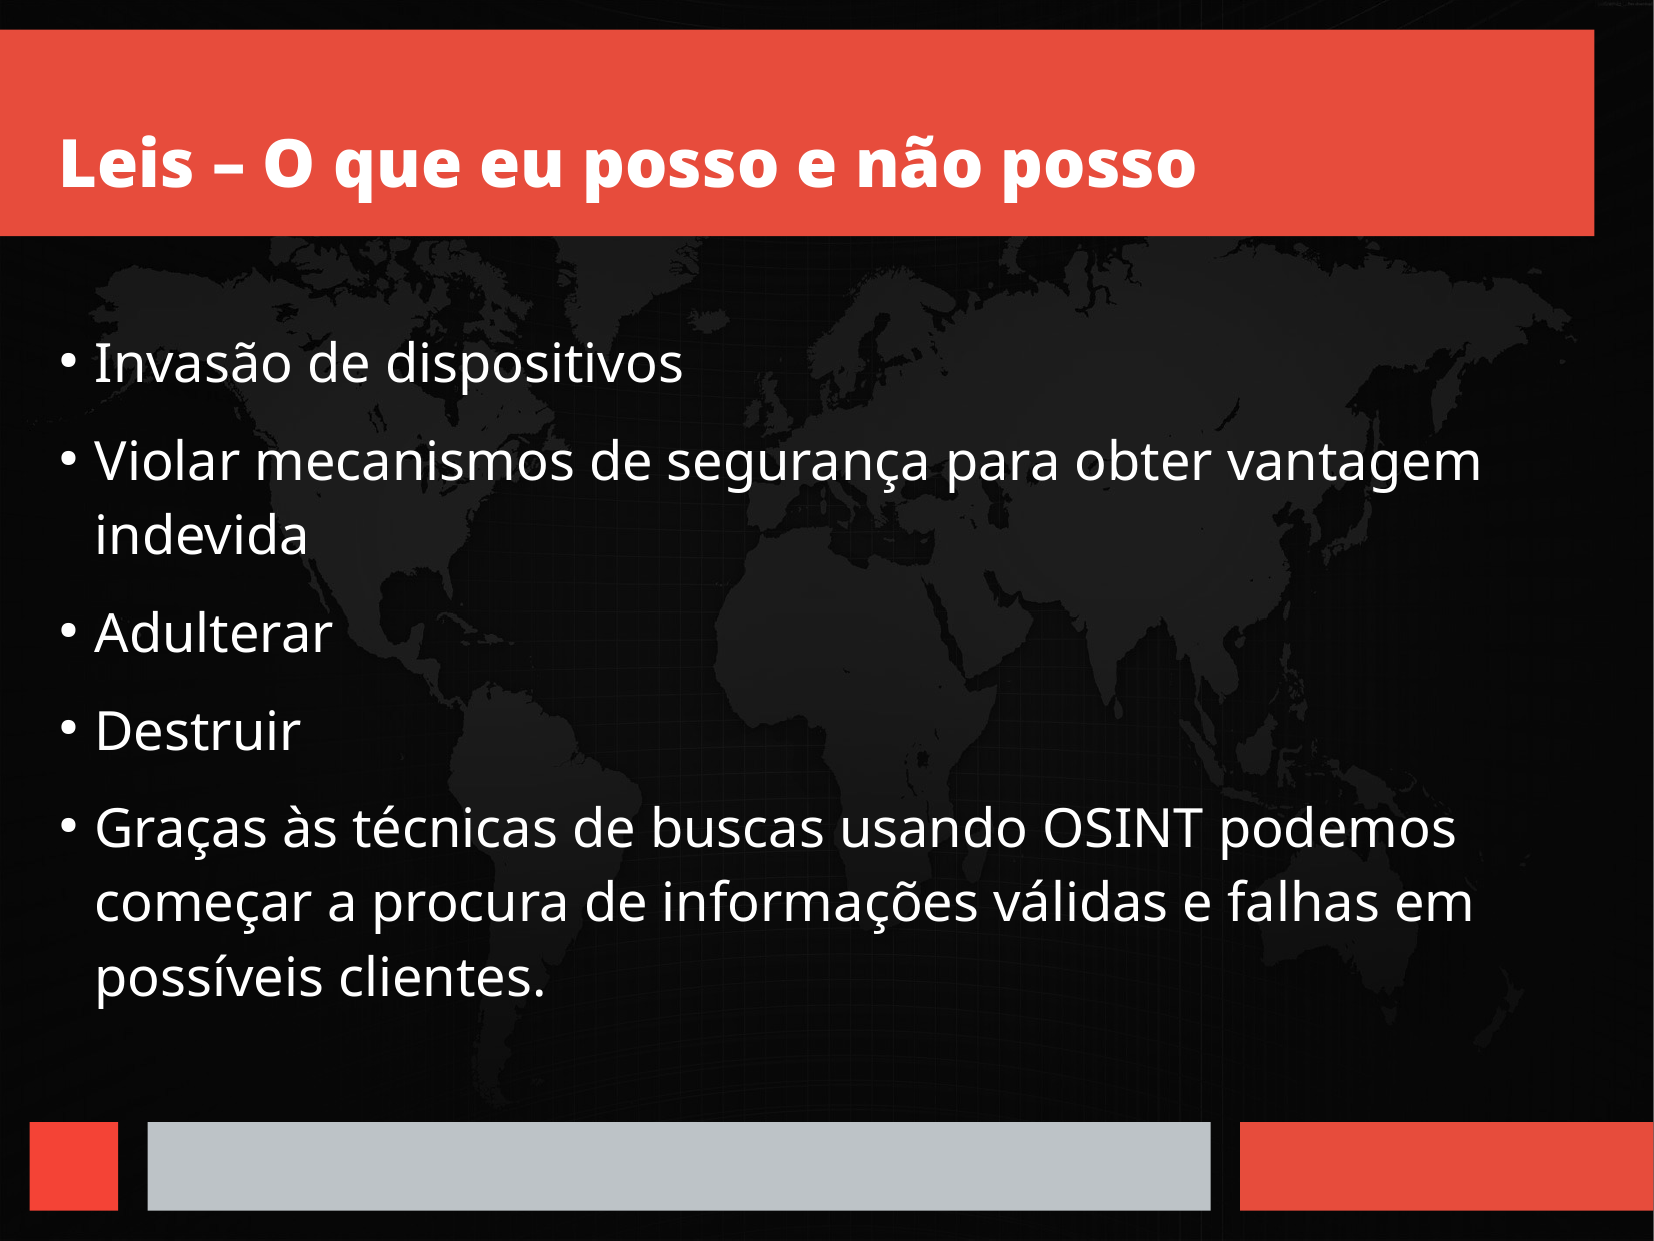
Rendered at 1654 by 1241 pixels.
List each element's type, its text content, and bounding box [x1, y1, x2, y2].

list Invasão de dispositivos Violar mecanismos de segurança para obter vantagem indevida Adulterar Destruir Graças às técnicas de buscas usando OSINT podemos começar a procura de informações válidas e falhas em possíveis clientes. [59, 324, 1565, 1093]
title Leis – O que eu posso e não posso [59, 59, 1595, 207]
picture [0, 0, 1654, 1241]
